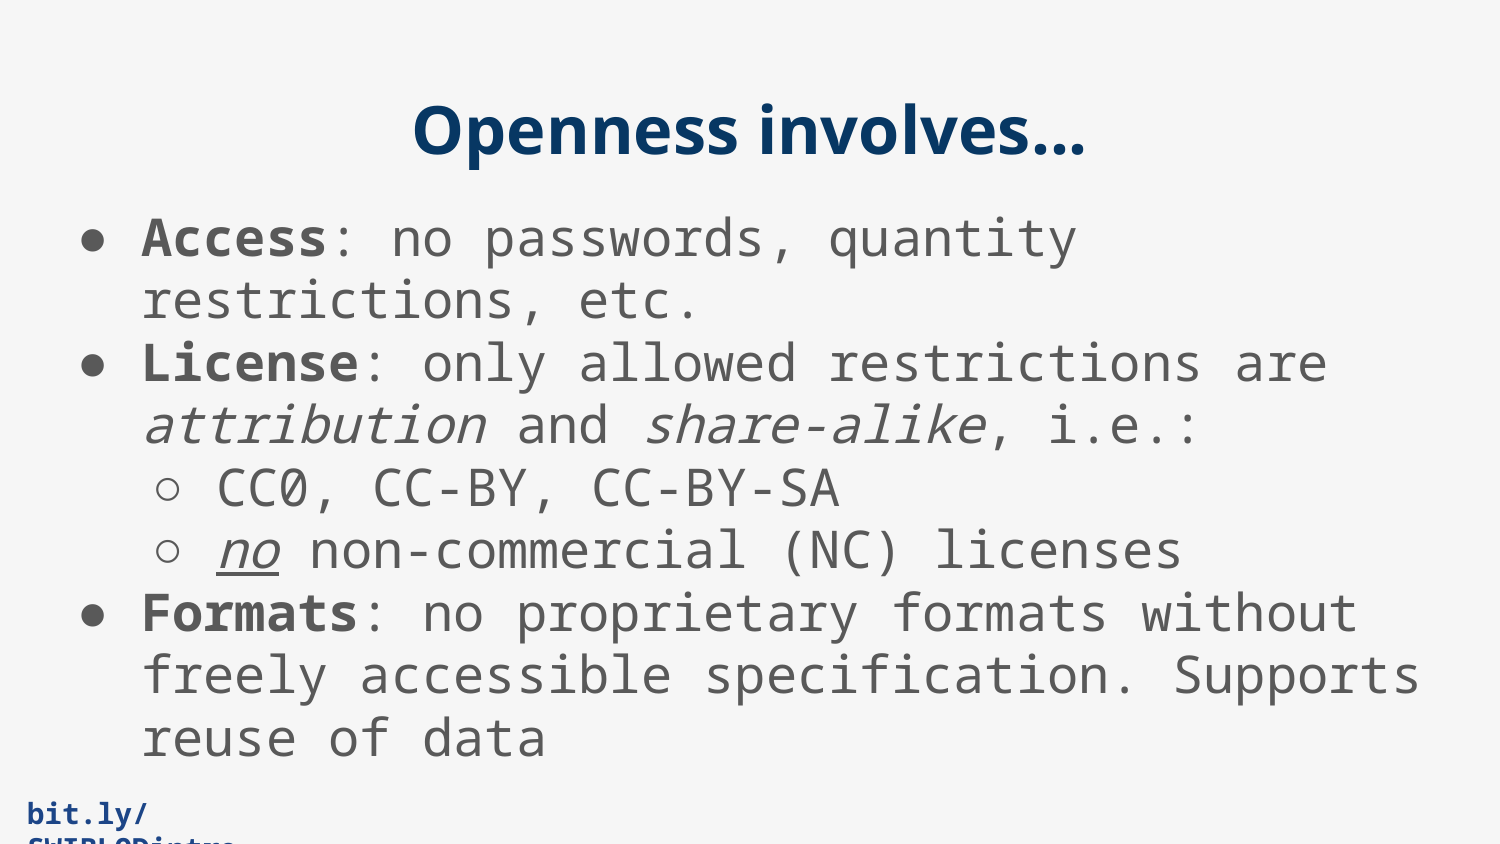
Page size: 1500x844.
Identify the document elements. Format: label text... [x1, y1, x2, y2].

title Openness involves... [51, 72, 1449, 189]
list Access: no passwords, quantity restrictions, etc. License: only allowed restrictions are attribution and share-alike, i.e.: CC0, CC-BY, CC-BY-SA no non-commercial (NC) licenses Formats: no proprietary formats without freely accessible specification. Supports reuse of data [51, 189, 1449, 750]
